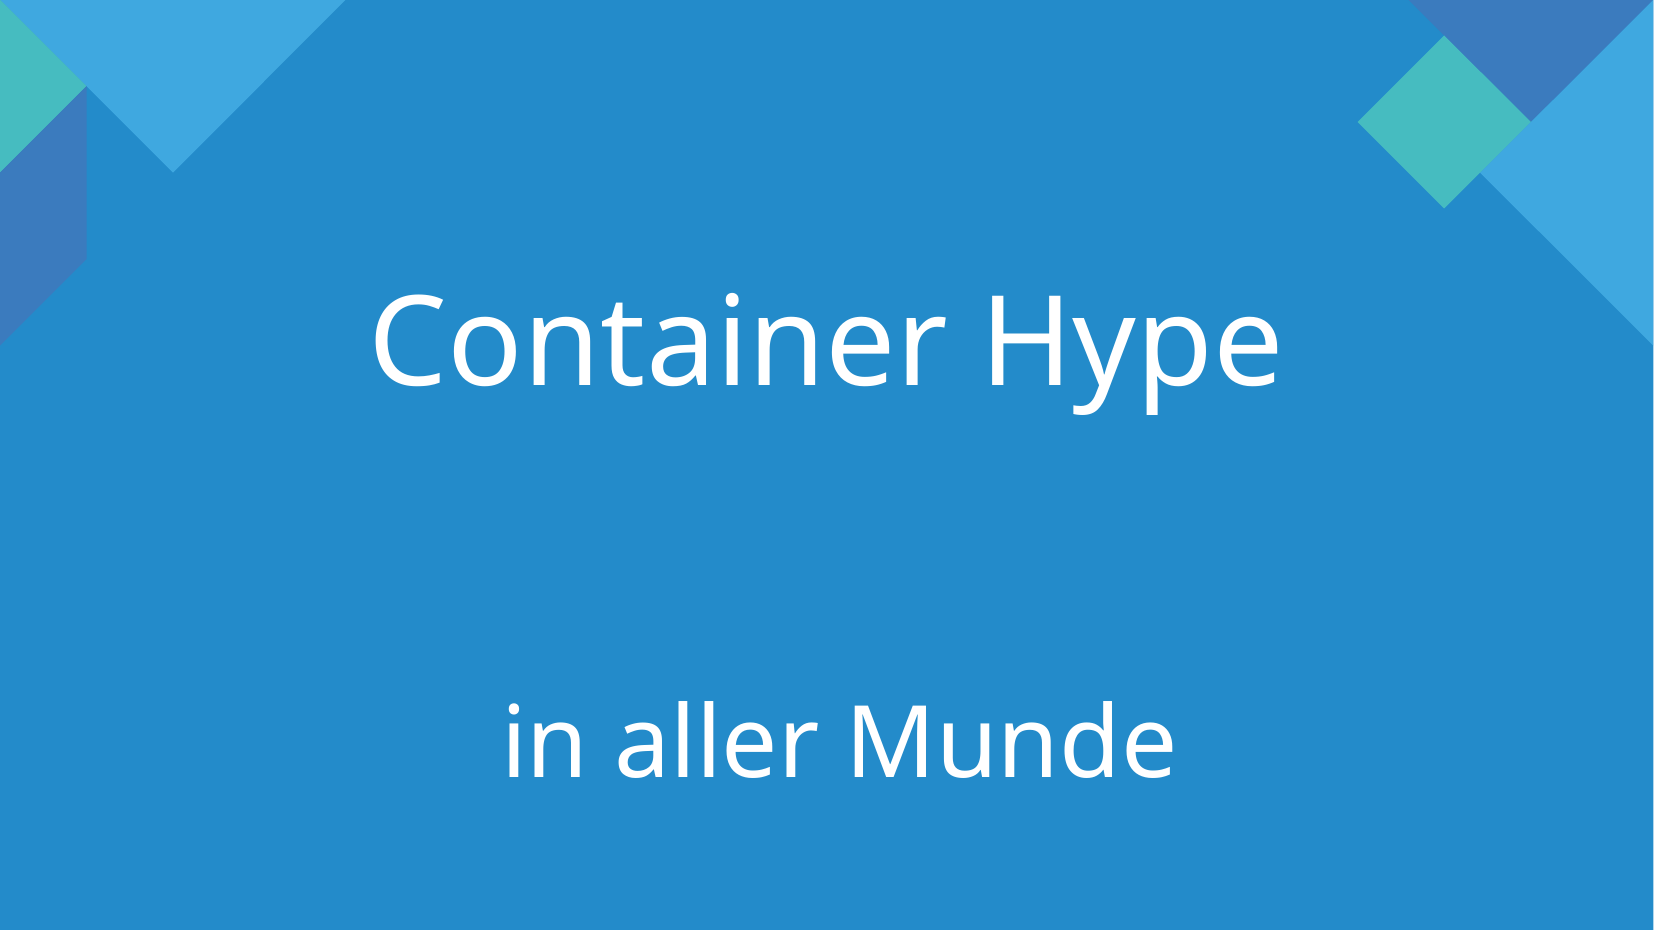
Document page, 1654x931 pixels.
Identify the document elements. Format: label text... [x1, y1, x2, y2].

title Container Hype [59, 248, 1595, 426]
title in aller Munde [71, 649, 1608, 827]
